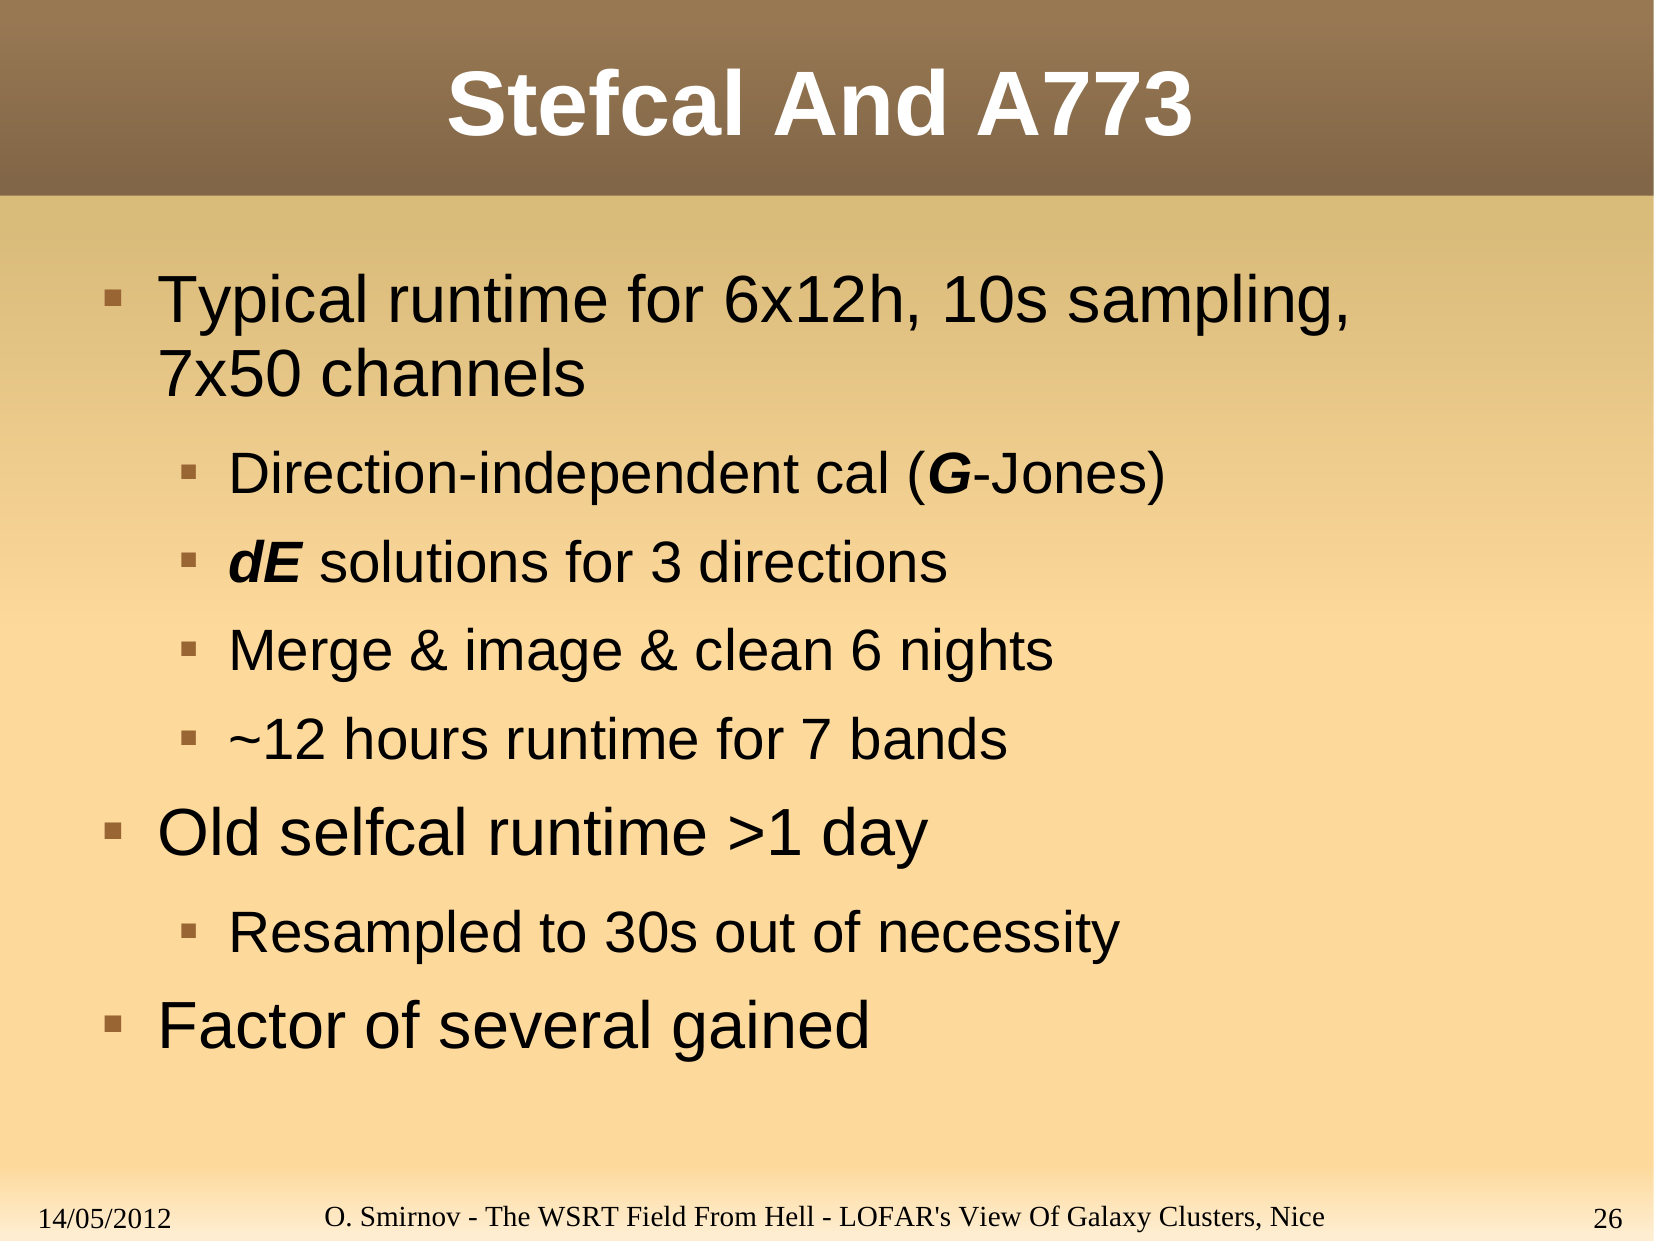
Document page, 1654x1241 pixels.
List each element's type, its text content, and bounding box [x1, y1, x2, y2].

list Typical runtime for 6x12h, 10s sampling, 7x50 channels Direction-independent cal (G-Jones) dE solutions for 3 directions Merge & image & clean 6 nights ~12 hours runtime for 7 bands Old selfcal runtime >1 day Resampled to 30s out of necessity Factor of several gained [86, 261, 1576, 1081]
title Stefcal And A773 [76, 0, 1565, 208]
picture [0, 0, 1654, 1241]
